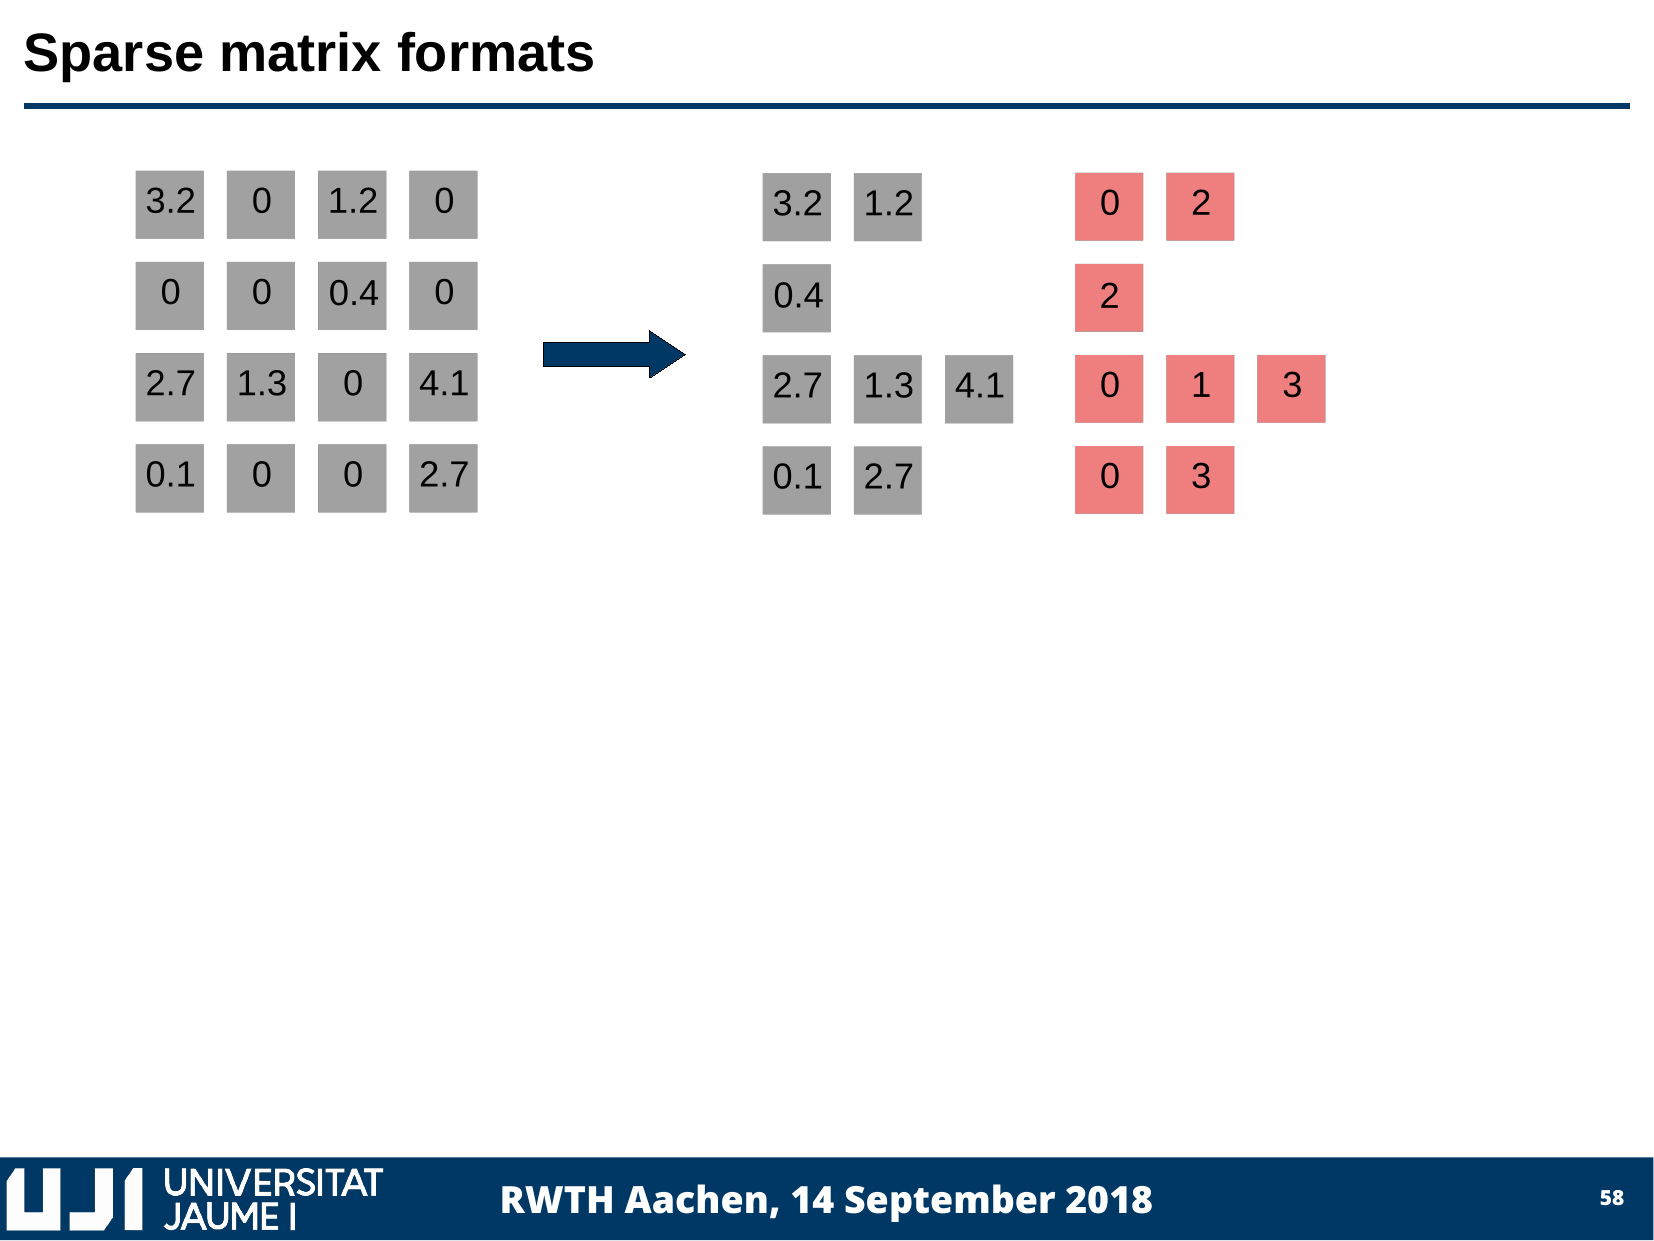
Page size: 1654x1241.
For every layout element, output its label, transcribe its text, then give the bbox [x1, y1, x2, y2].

picture [0, 1158, 390, 1241]
picture [755, 165, 1333, 522]
text_box [543, 330, 686, 378]
title Sparse matrix formats [23, 0, 1630, 107]
picture [128, 163, 485, 520]
